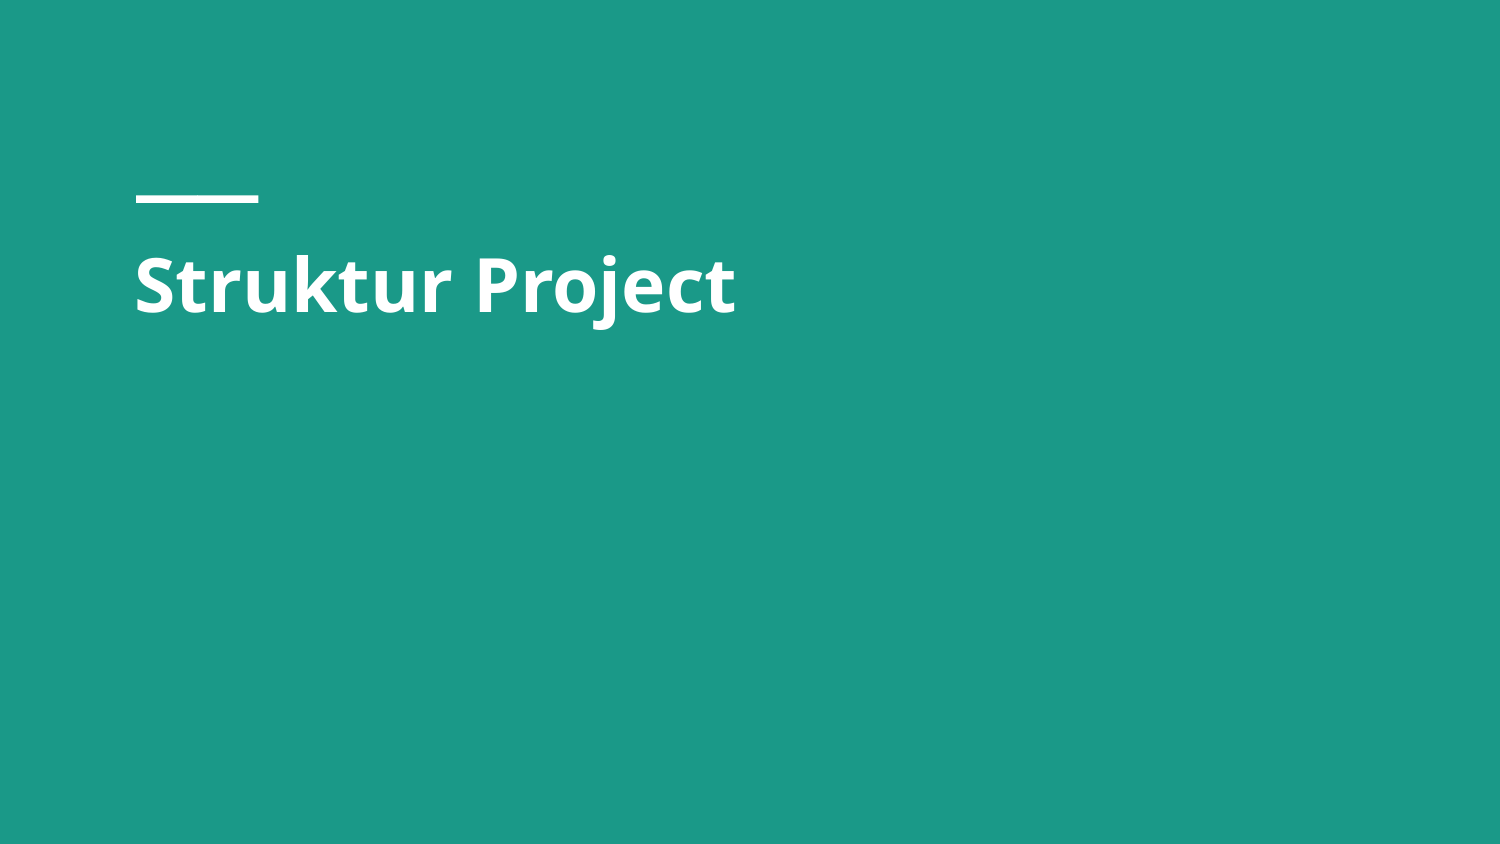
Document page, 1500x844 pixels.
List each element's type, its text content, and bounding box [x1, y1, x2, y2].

title Struktur Project [119, 216, 1381, 466]
